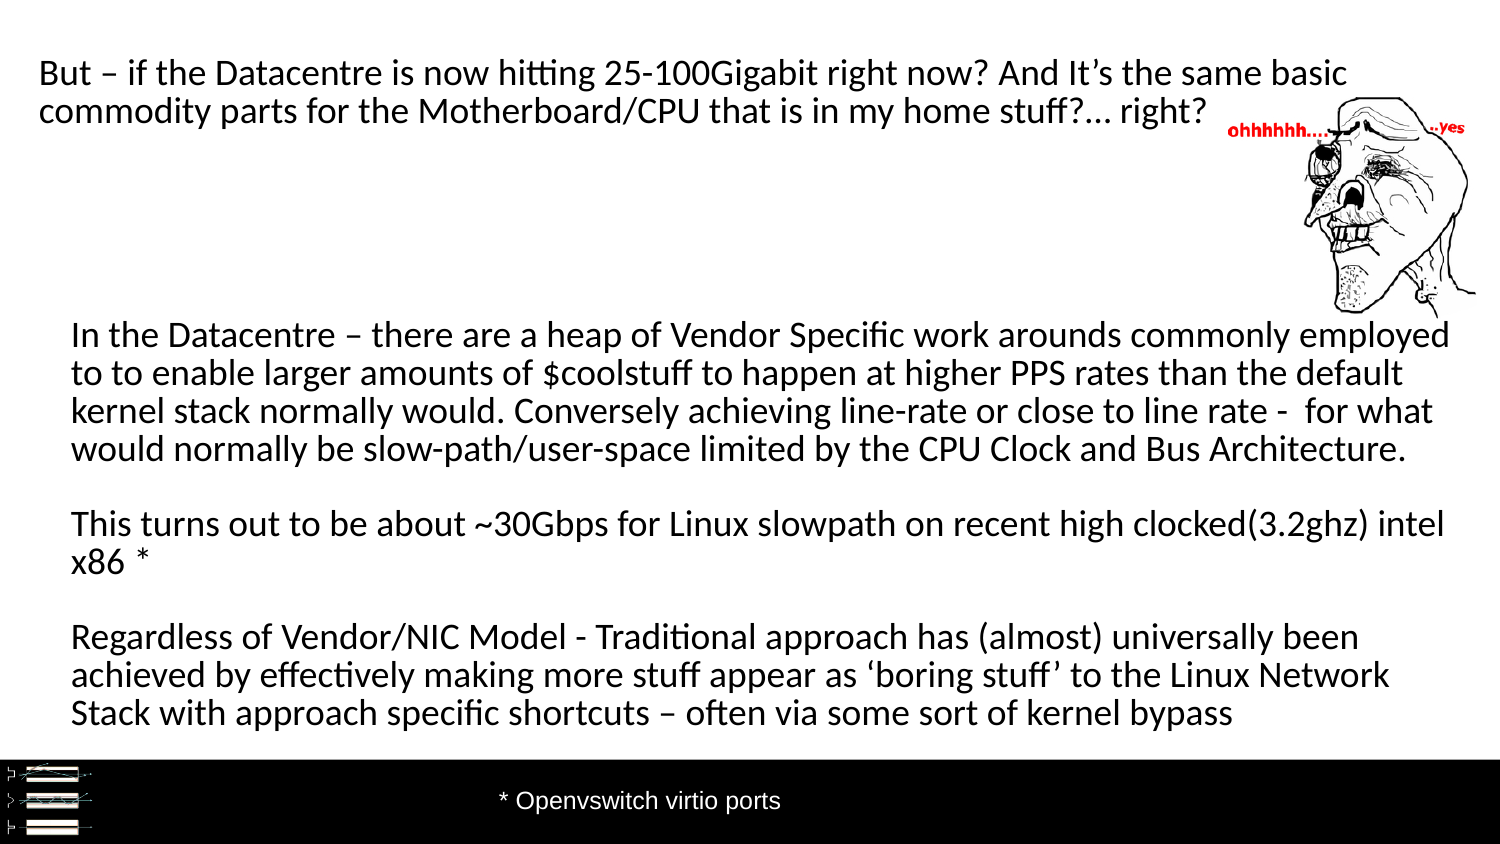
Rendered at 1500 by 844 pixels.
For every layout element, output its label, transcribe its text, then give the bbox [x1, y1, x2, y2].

picture [5, 761, 95, 837]
text_box In the Datacentre – there are a heap of Vendor Specific work arounds commonly employed to to enable larger amounts of $coolstuff to happen at higher PPS rates than the default kernel stack normally would. Conversely achieving line-rate or close to line rate - for what would normally be slow-path/user-space limited by the CPU Clock and Bus Architecture. This turns out to be about ~30Gbps for Linux slowpath on recent high clocked(3.2ghz) intel x86 * Regardless of Vendor/NIC Model - Traditional approach has (almost) universally been achieved by effectively making more stuff appear as ‘boring stuff’ to the Linux Network Stack with approach specific shortcuts – often via some sort of kernel bypass [70, 319, 1453, 811]
title But – if the Datacentre is now hitting 25-100Gigabit right now? And It’s the same basic commodity parts for the Motherboard/CPU that is in my home stuff?… right? [38, 24, 1464, 166]
picture [1228, 97, 1477, 319]
text_box * Openvswitch virtio ports [484, 779, 839, 844]
